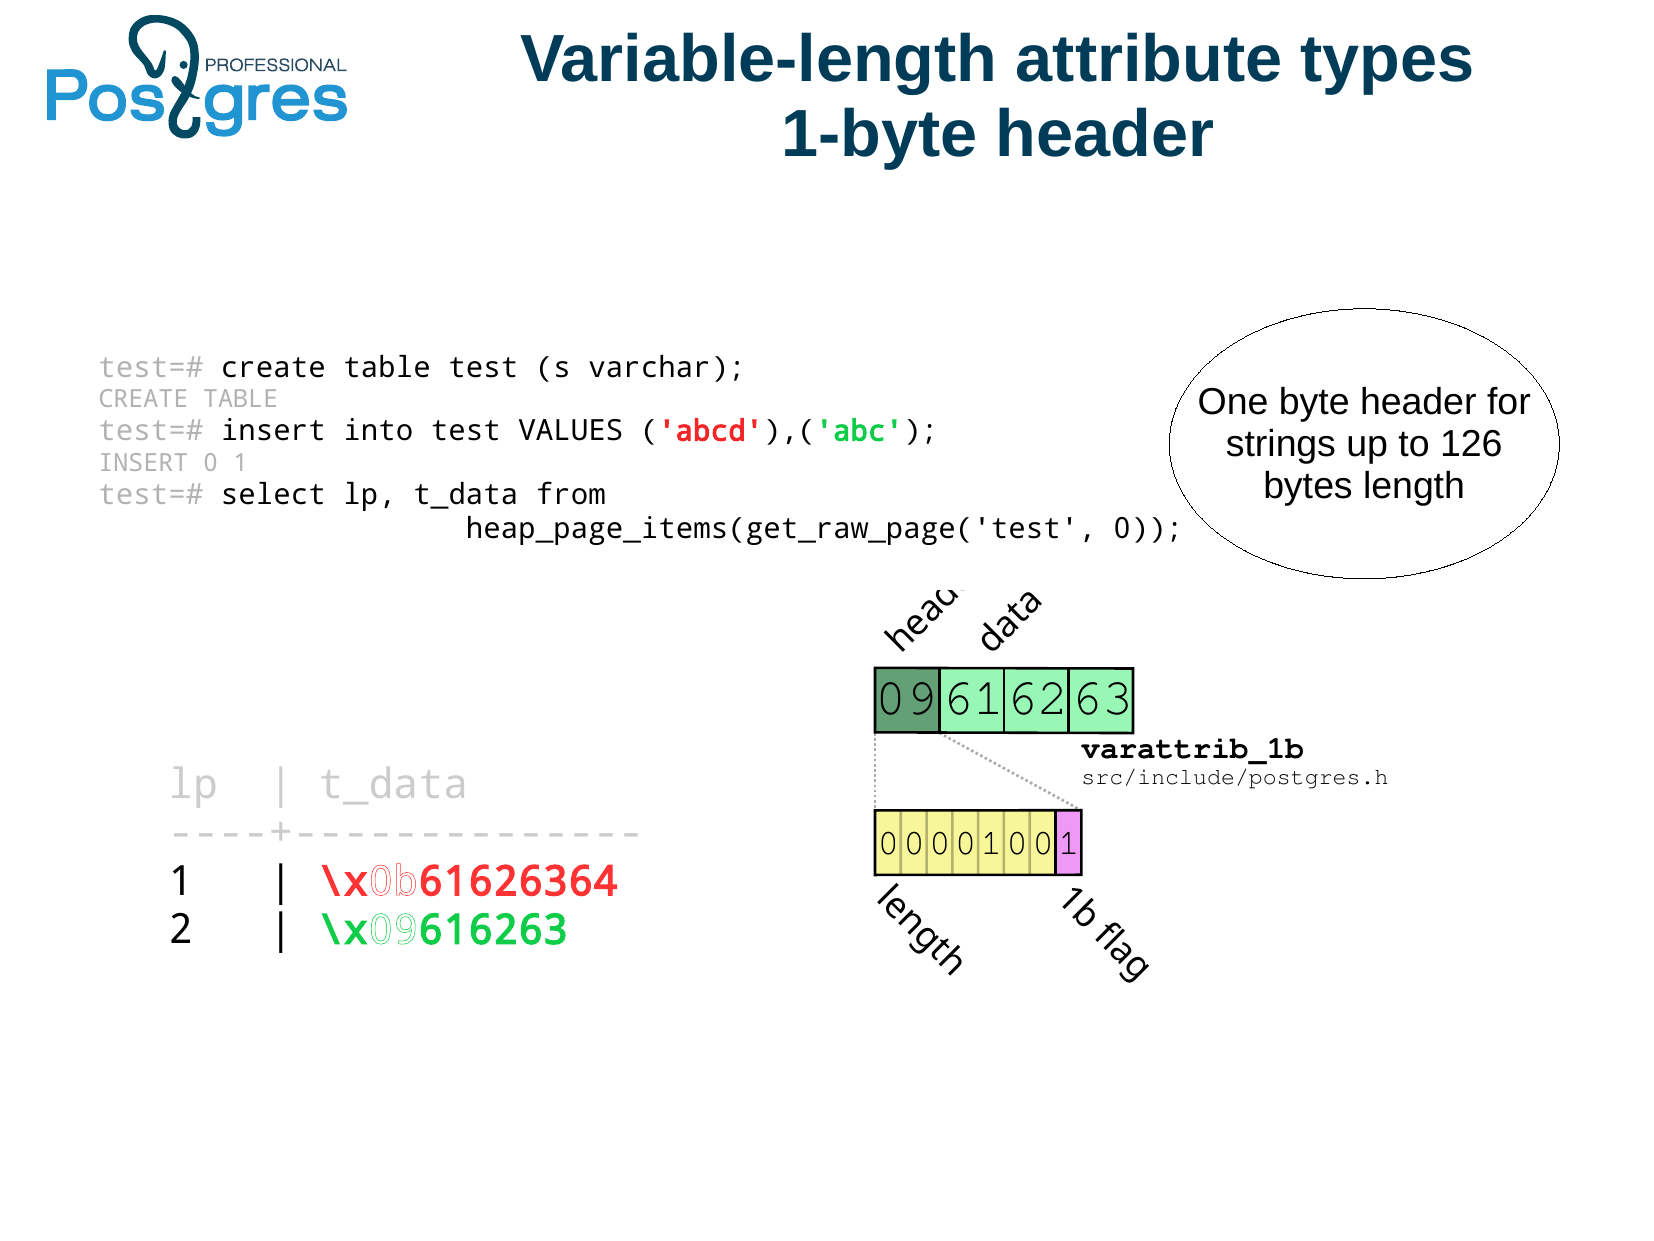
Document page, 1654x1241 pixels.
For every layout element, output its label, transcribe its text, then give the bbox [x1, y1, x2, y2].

text_box test=# create table test (s varchar); CREATE TABLE test=# insert into test VALUES ('abcd'),('abc'); INSERT 0 1 test=# select lp, t_data from heap_page_items(get_raw_page('test', 0)); [83, 342, 1247, 553]
title Variable-length attribute types 1-byte header [389, 20, 1607, 171]
picture [850, 590, 1489, 1142]
text_box lp | t_data ----+-------------- 1 | \x0b61626364 2 | \x09616263 [153, 752, 679, 993]
text_box One byte header for strings up to 126 bytes length [1169, 308, 1560, 579]
